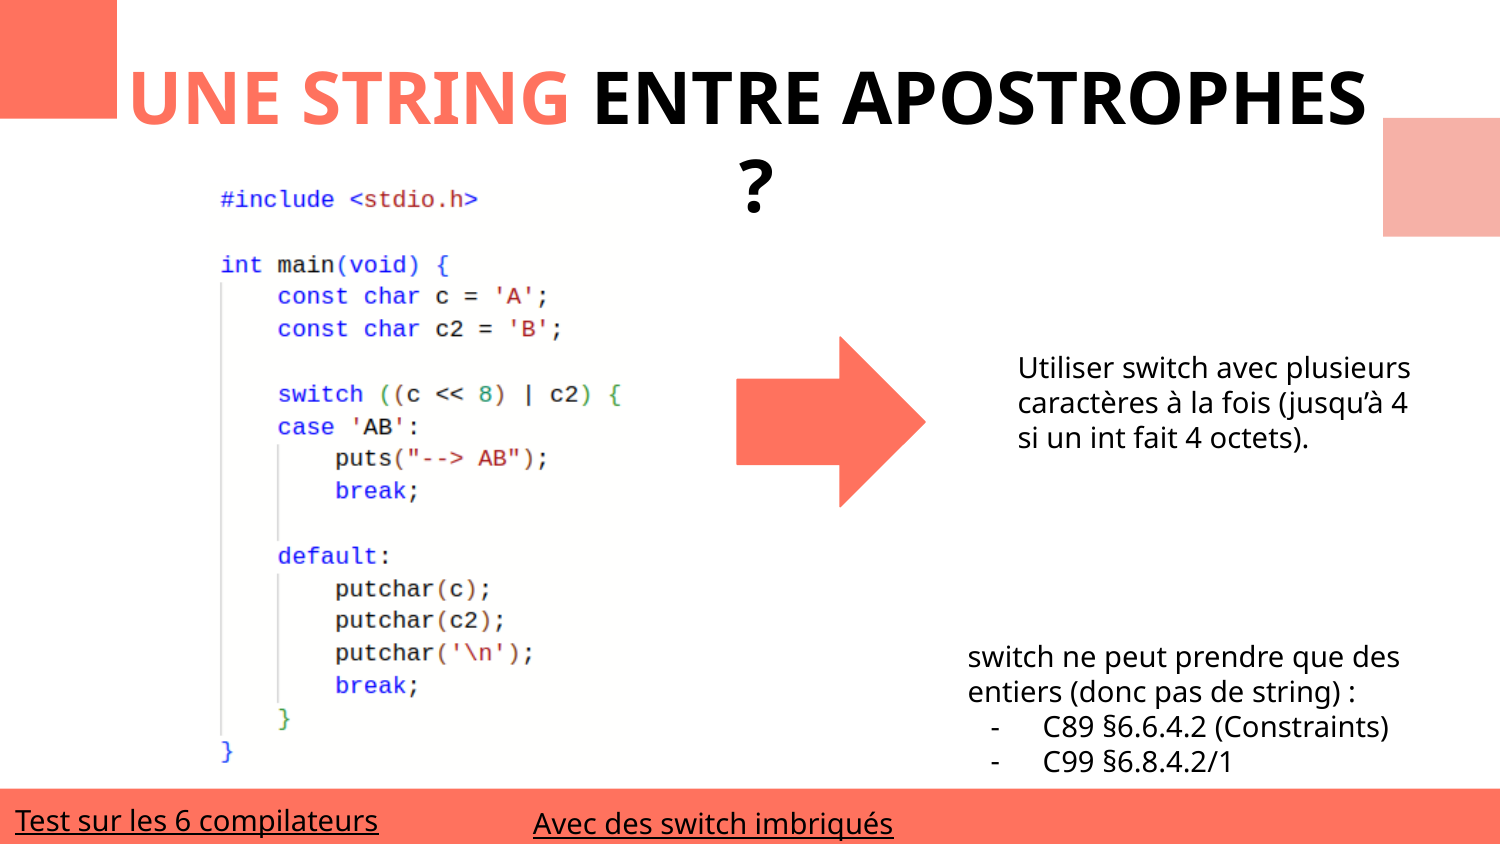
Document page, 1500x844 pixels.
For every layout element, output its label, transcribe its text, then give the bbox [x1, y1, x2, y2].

picture [209, 183, 630, 770]
text_box Utiliser switch avec plusieurs caractères à la fois (jusqu’à 4 si un int fait 4 octets). [1002, 334, 1443, 498]
text_box [737, 337, 926, 507]
text_box switch ne peut prendre que des entiers (donc pas de string) : C89 §6.6.4.2 (Constraints) C99 §6.8.4.2/1 [952, 623, 1500, 787]
title UNE STRING ENTRE APOSTROPHES ? [105, 102, 1410, 177]
text_box Test sur les 6 compilateurs [0, 786, 420, 844]
text_box Avec des switch imbriqués [517, 790, 958, 844]
